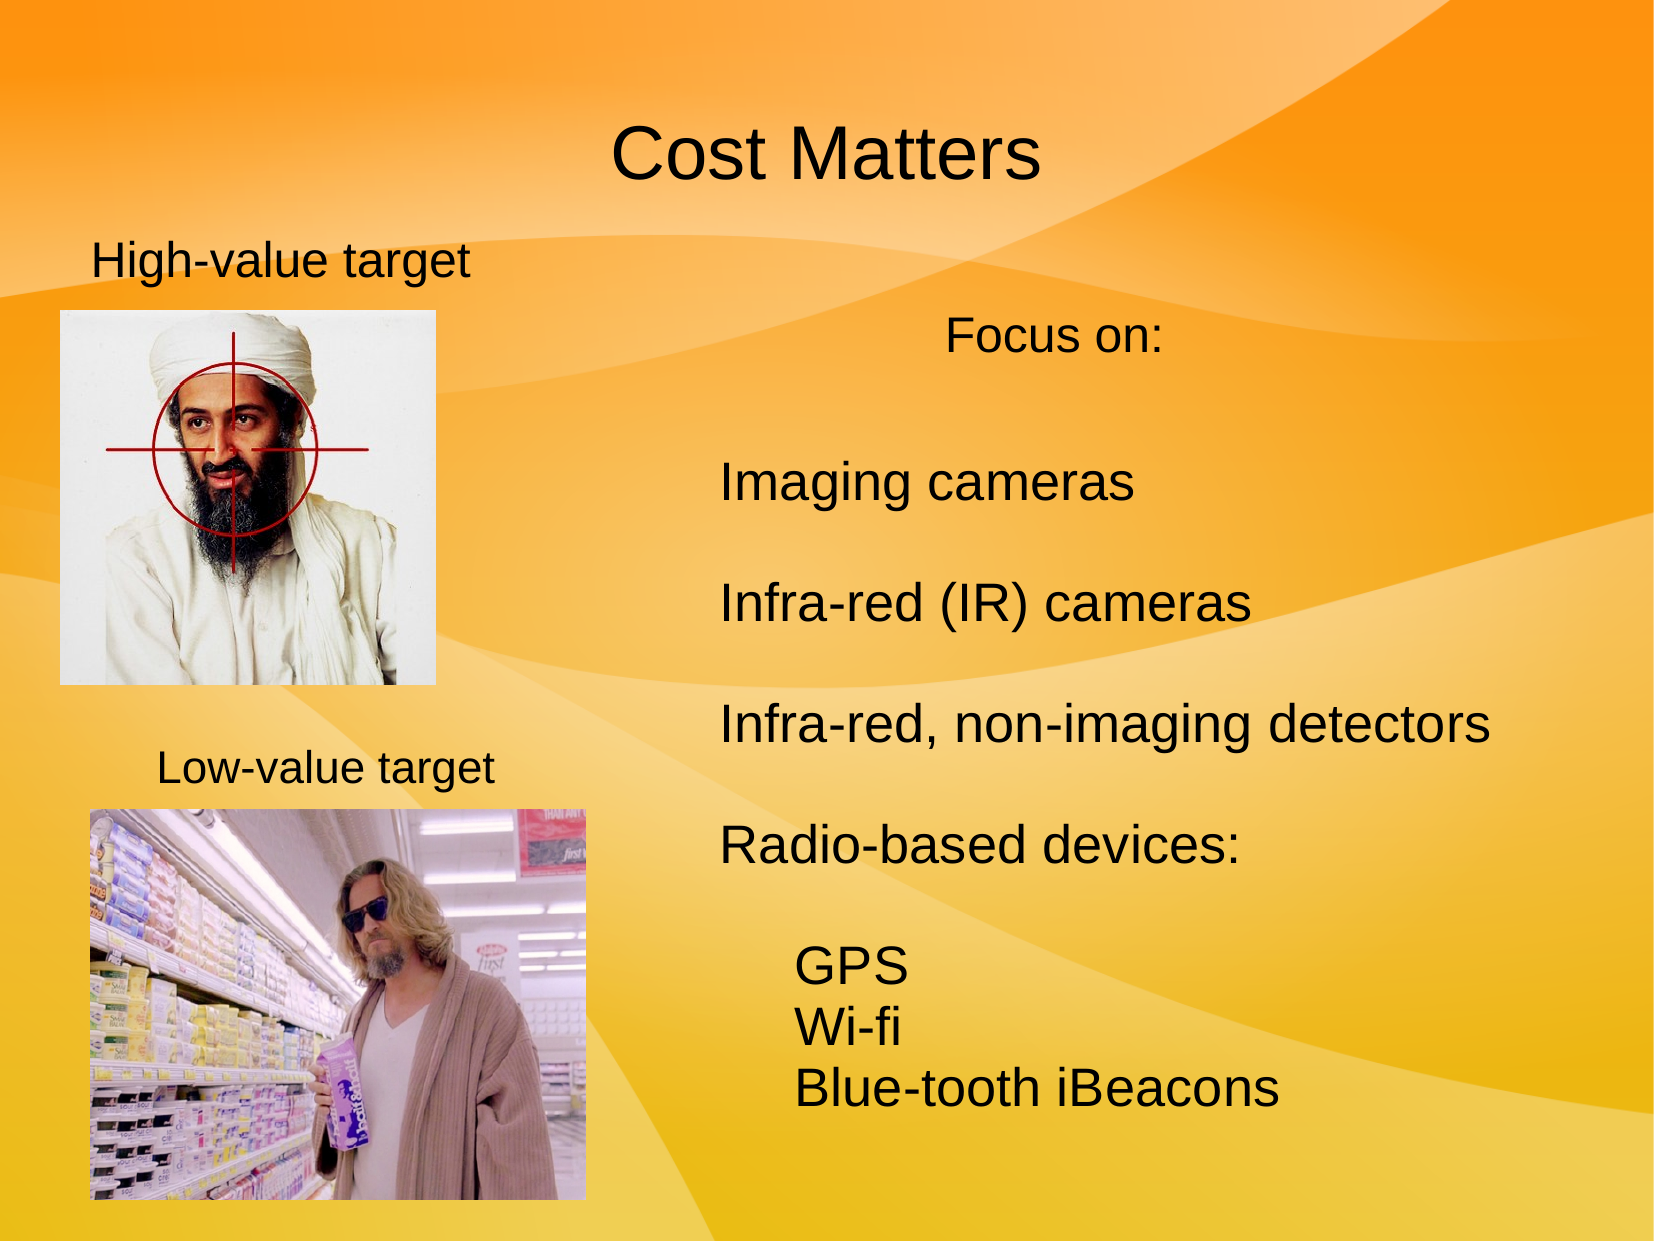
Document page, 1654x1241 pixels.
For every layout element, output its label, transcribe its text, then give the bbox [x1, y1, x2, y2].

text_box Low-value target [141, 735, 511, 826]
text_box Focus on: [930, 300, 1216, 391]
text_box High-value target [75, 224, 486, 296]
picture [0, 0, 1654, 1241]
text_box Imaging cameras Infra-red (IR) cameras Infra-red, non-imaging detectors Radio-based devices: GPS Wi-fi Blue-tooth iBeacons [705, 444, 1531, 1126]
title Cost Matters [82, 49, 1571, 257]
